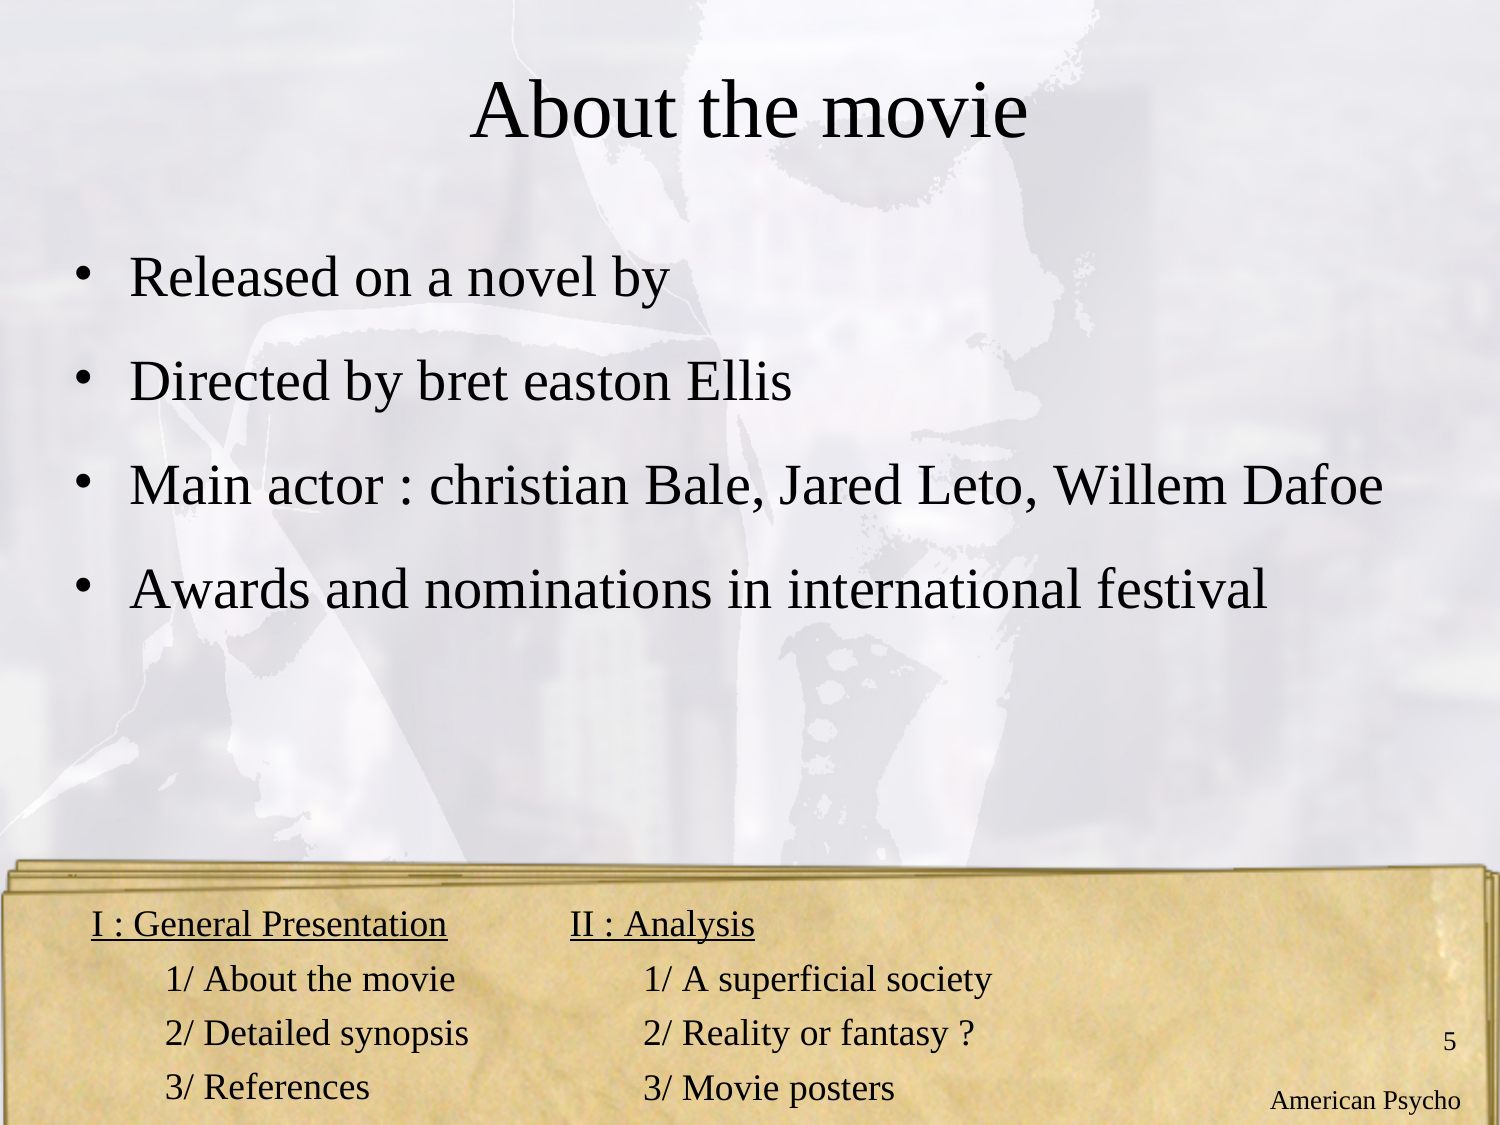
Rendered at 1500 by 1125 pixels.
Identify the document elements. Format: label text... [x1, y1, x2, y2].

list Released on a novel by Directed by bret easton Ellis Main actor : christian Bale, Jared Leto, Willem Dafoe Awards and nominations in international festival [59, 230, 1441, 841]
title About the movie [59, 30, 1441, 177]
picture [0, 0, 1500, 1125]
